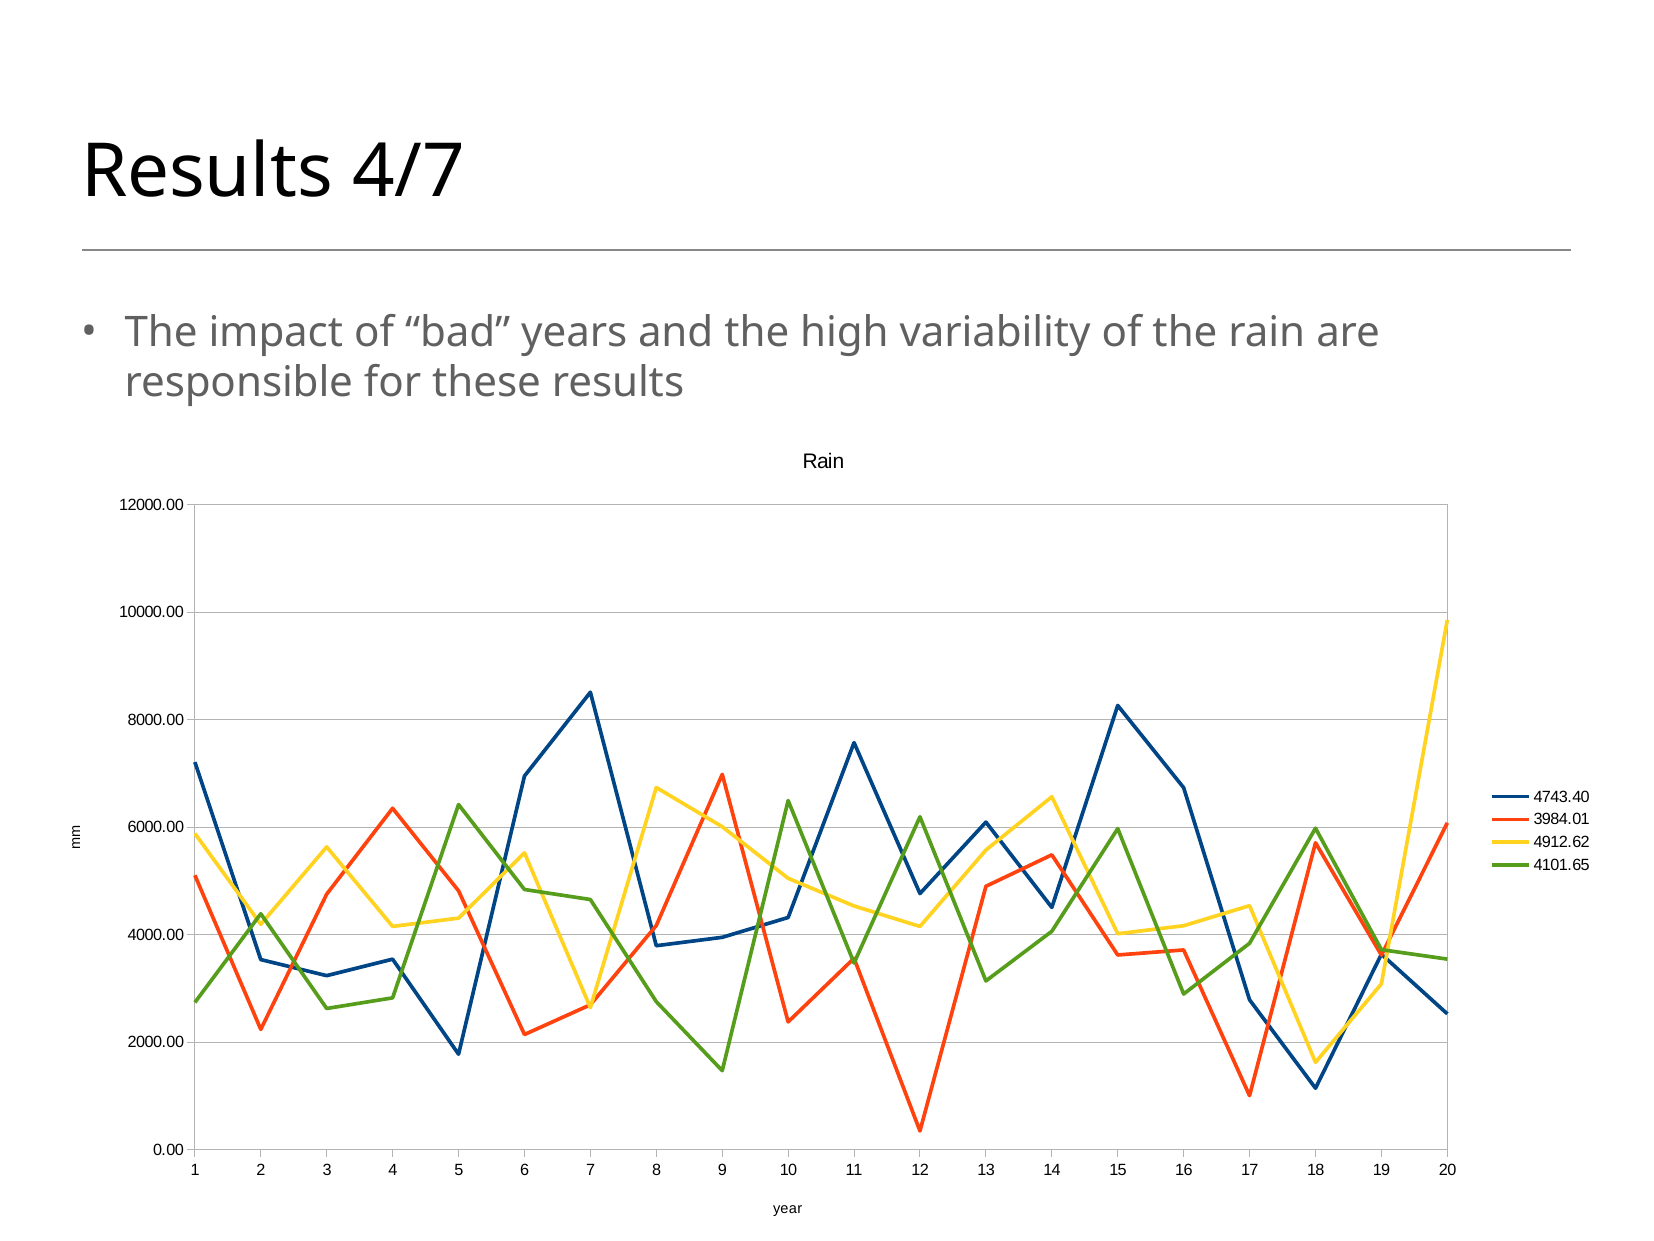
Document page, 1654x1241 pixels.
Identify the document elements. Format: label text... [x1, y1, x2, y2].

title Results 4/7 [72, 41, 1582, 220]
chart [41, 421, 1605, 1241]
list The impact of “bad” years and the high variability of the rain are responsible for these results [72, 295, 1582, 421]
